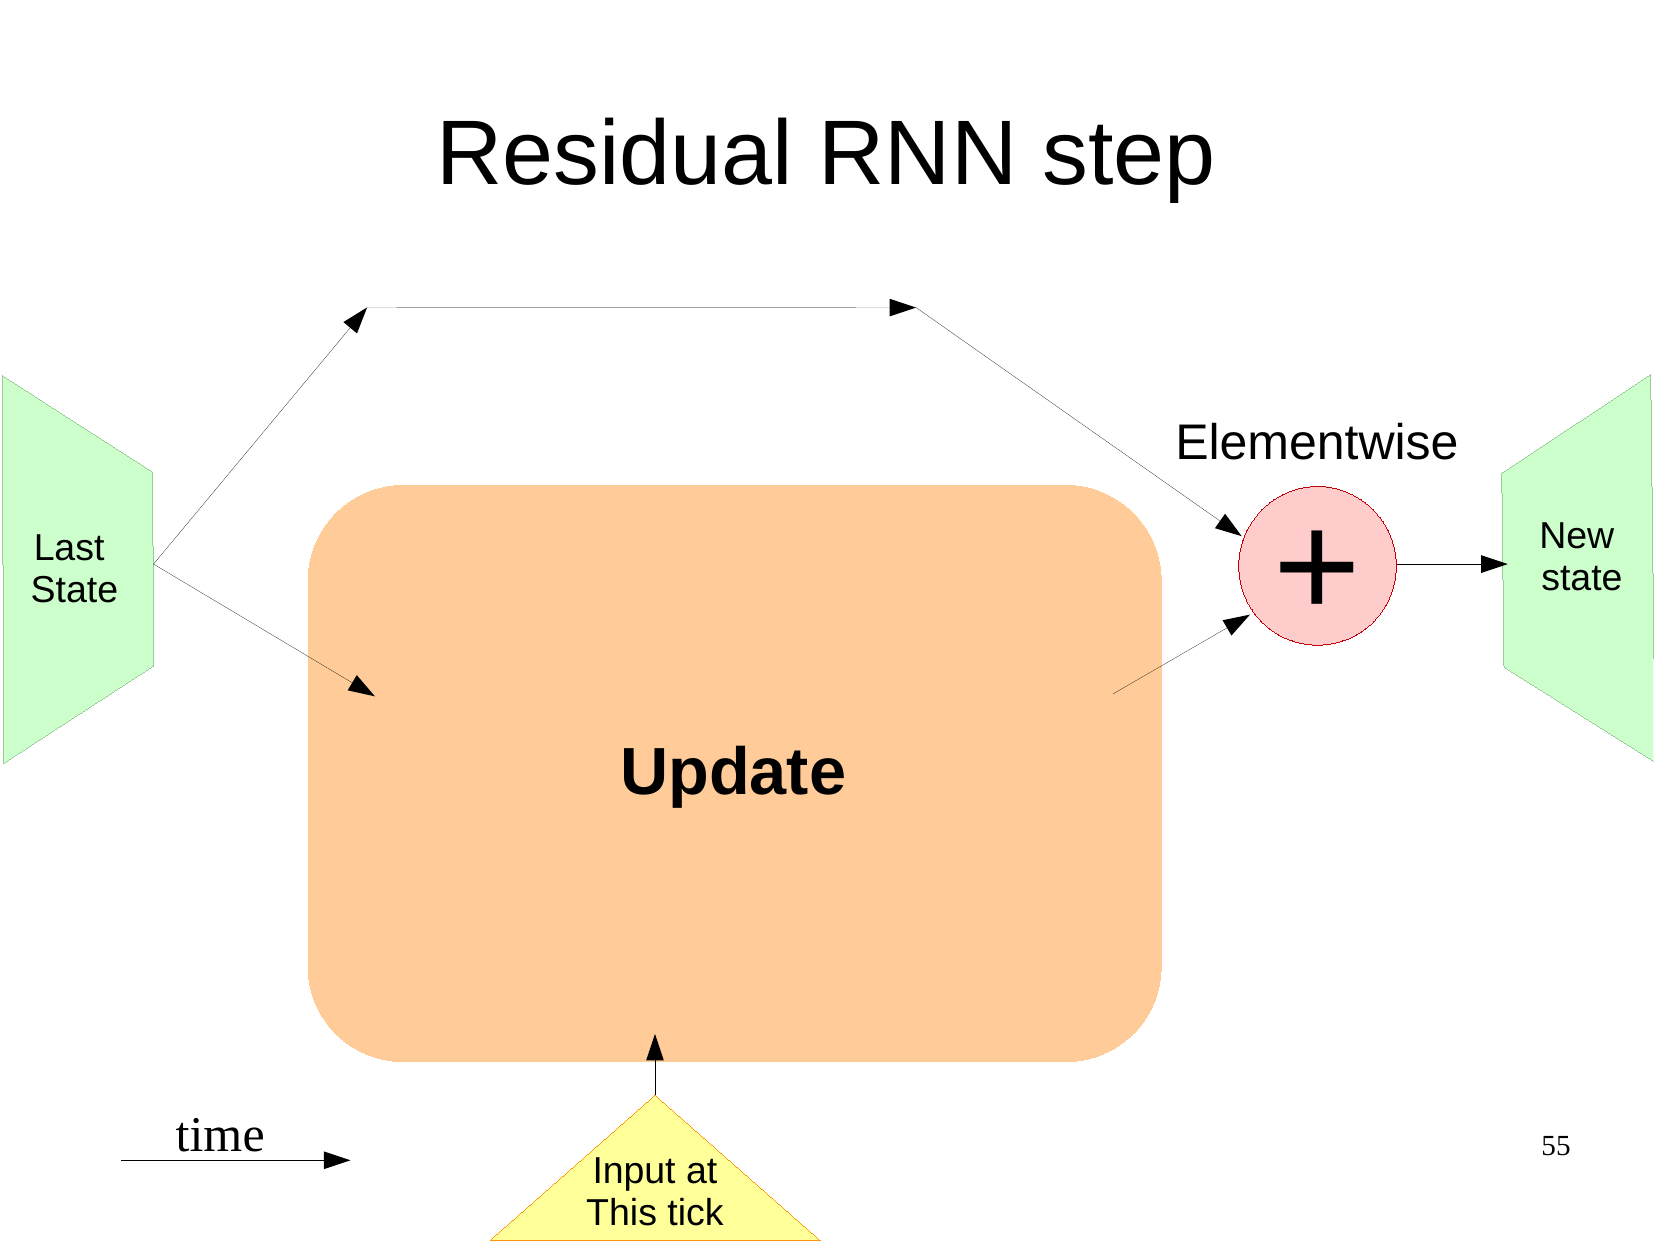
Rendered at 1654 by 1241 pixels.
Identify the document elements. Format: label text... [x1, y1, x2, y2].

text_box [307, 484, 1163, 1063]
text_box Elementwise [1160, 406, 1474, 478]
title Residual RNN step [82, 49, 1571, 257]
text_box [3, 661, 154, 764]
text_box [1501, 374, 1653, 507]
text_box Update [605, 726, 862, 817]
text_box time [160, 1107, 280, 1164]
text_box Last State [0, 519, 169, 661]
text_box New state [1483, 507, 1654, 606]
text_box [1503, 606, 1654, 762]
text_box + [1238, 486, 1397, 646]
text_box [2, 375, 153, 519]
text_box Input at This tick [490, 1095, 821, 1241]
